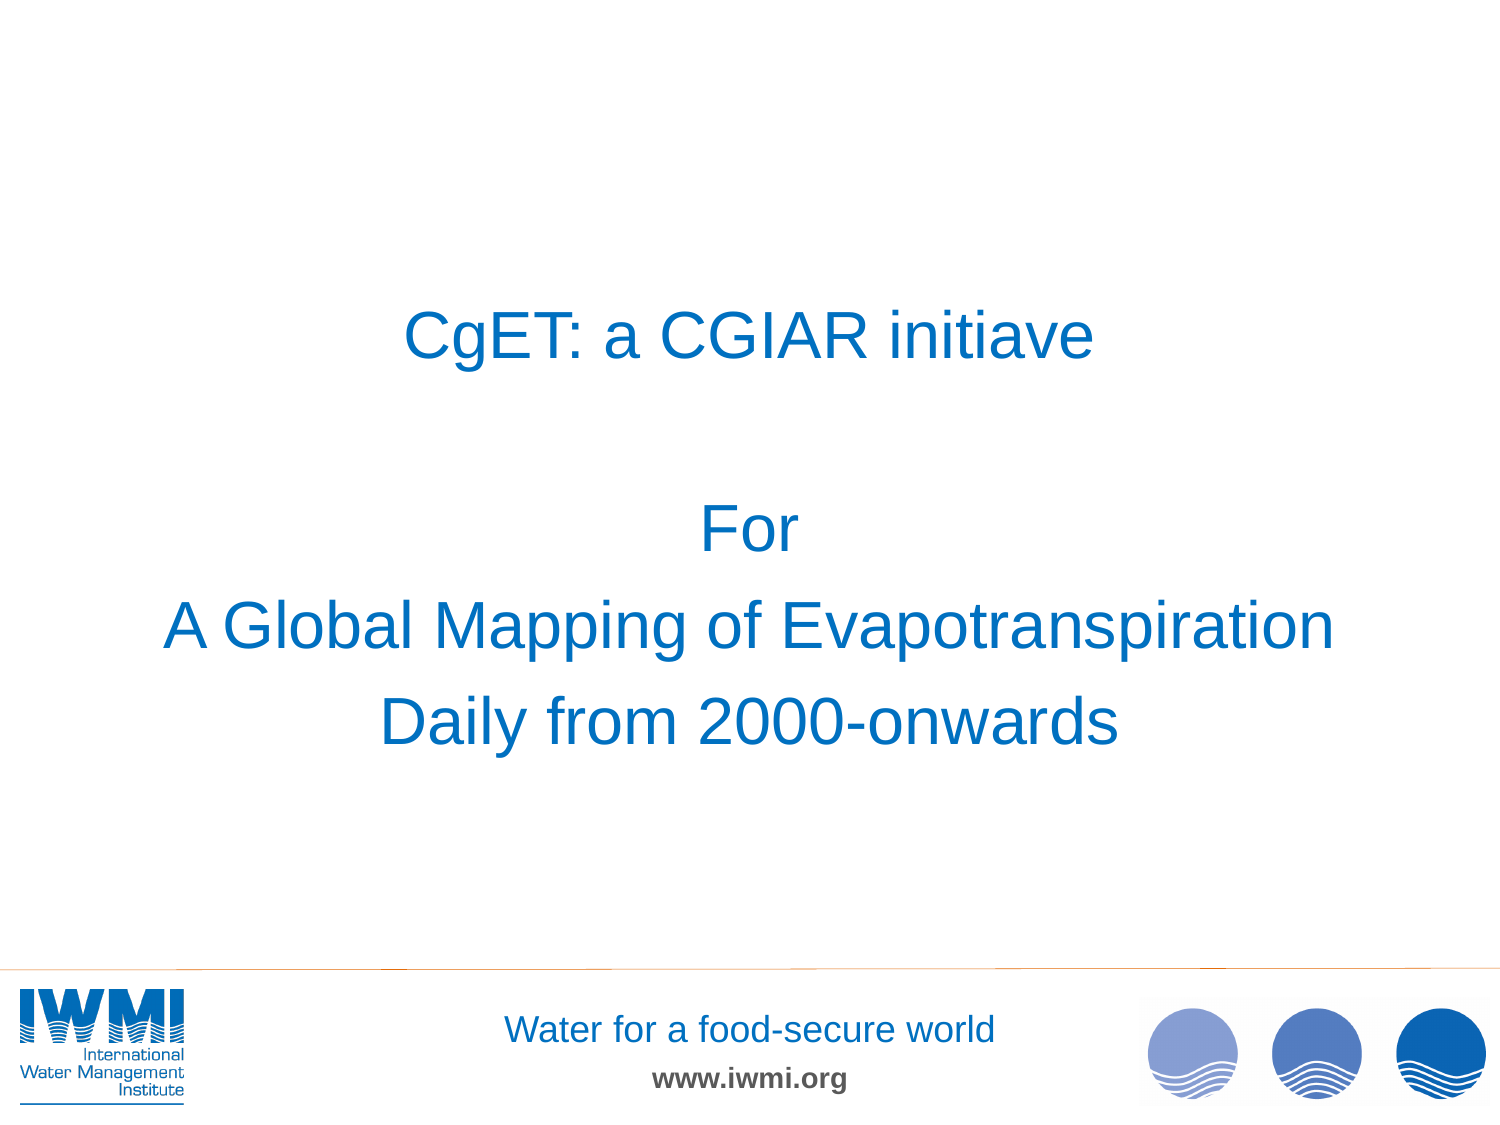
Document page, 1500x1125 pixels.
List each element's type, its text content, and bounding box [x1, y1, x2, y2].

picture [20, 989, 184, 1105]
subtitle CgET: a CGIAR initiave For A Global Mapping of Evapotranspiration Daily from 2000-onwards [75, 291, 1426, 759]
